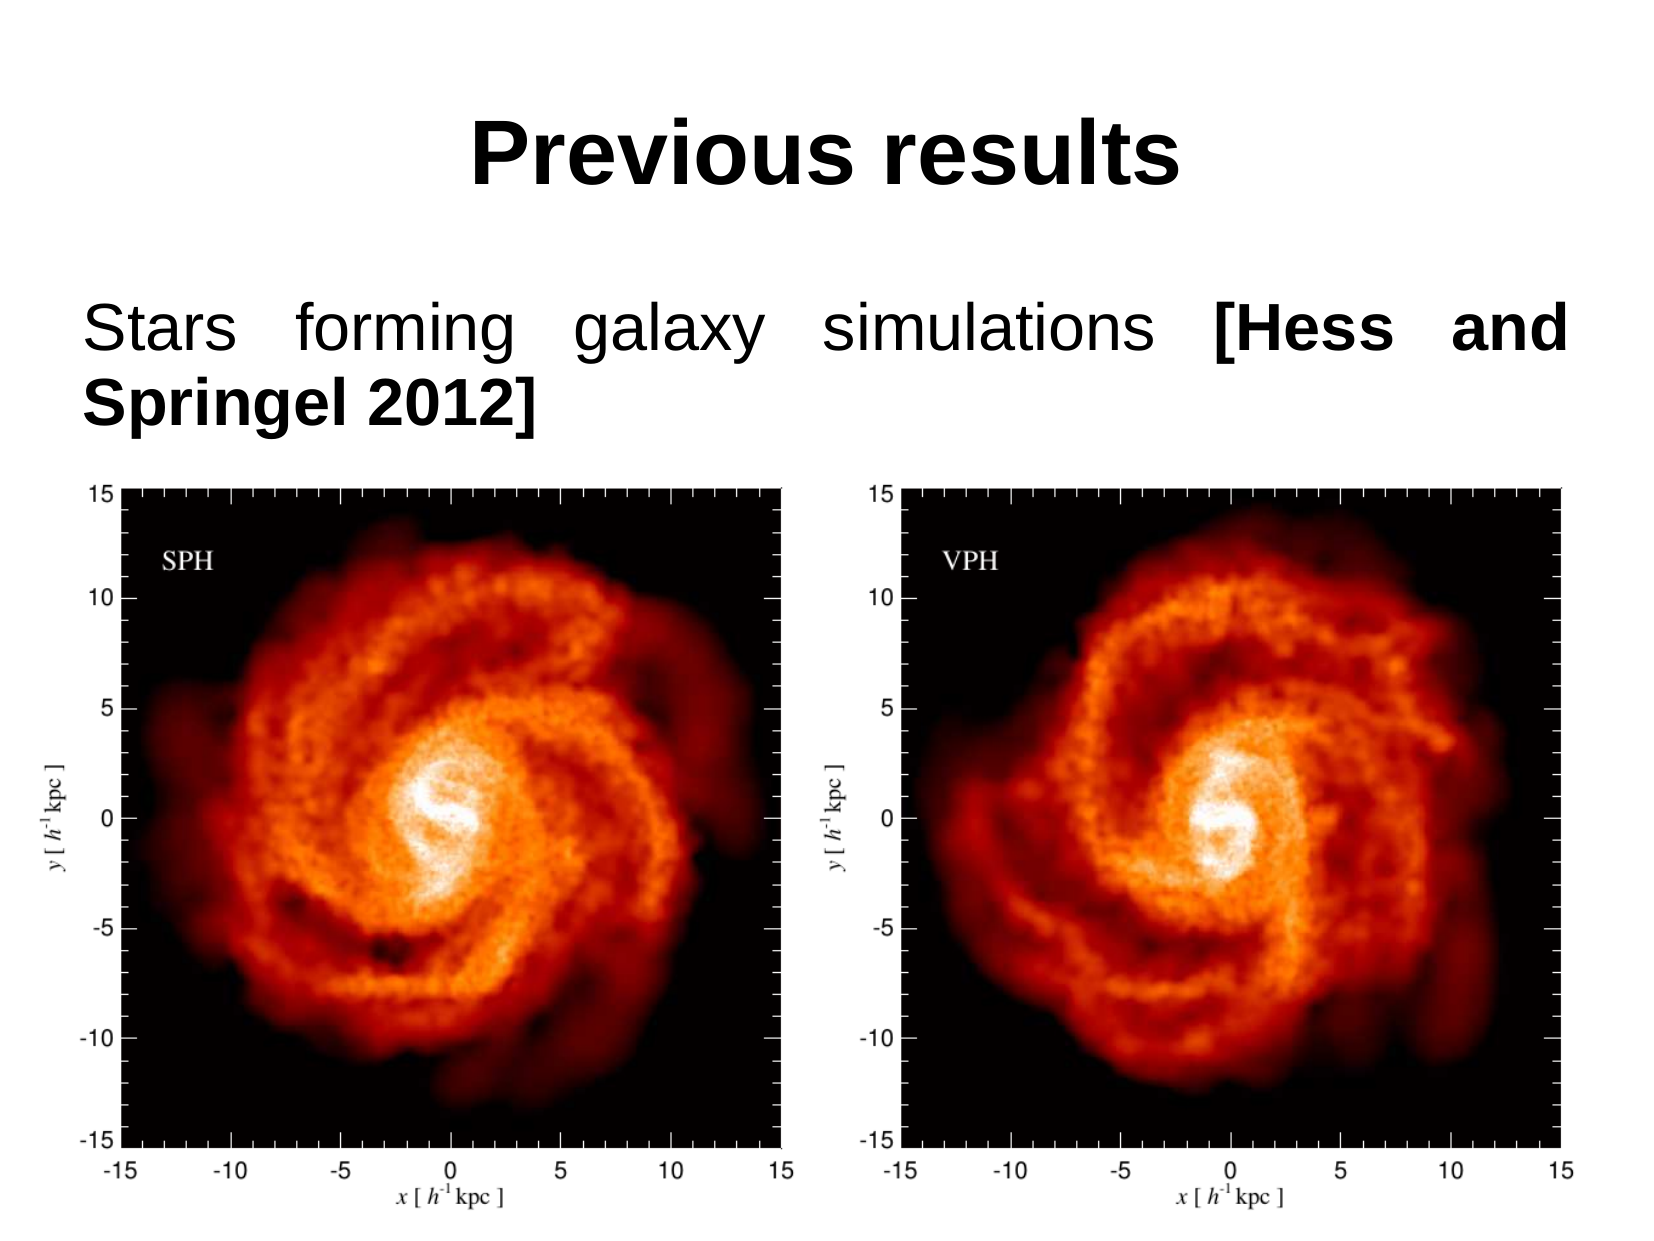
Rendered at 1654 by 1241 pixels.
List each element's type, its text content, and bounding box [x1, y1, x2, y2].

picture [29, 468, 1606, 1221]
list Stars forming galaxy simulations [Hess and Springel 2012] [82, 290, 1571, 468]
title Previous results [82, 49, 1571, 257]
